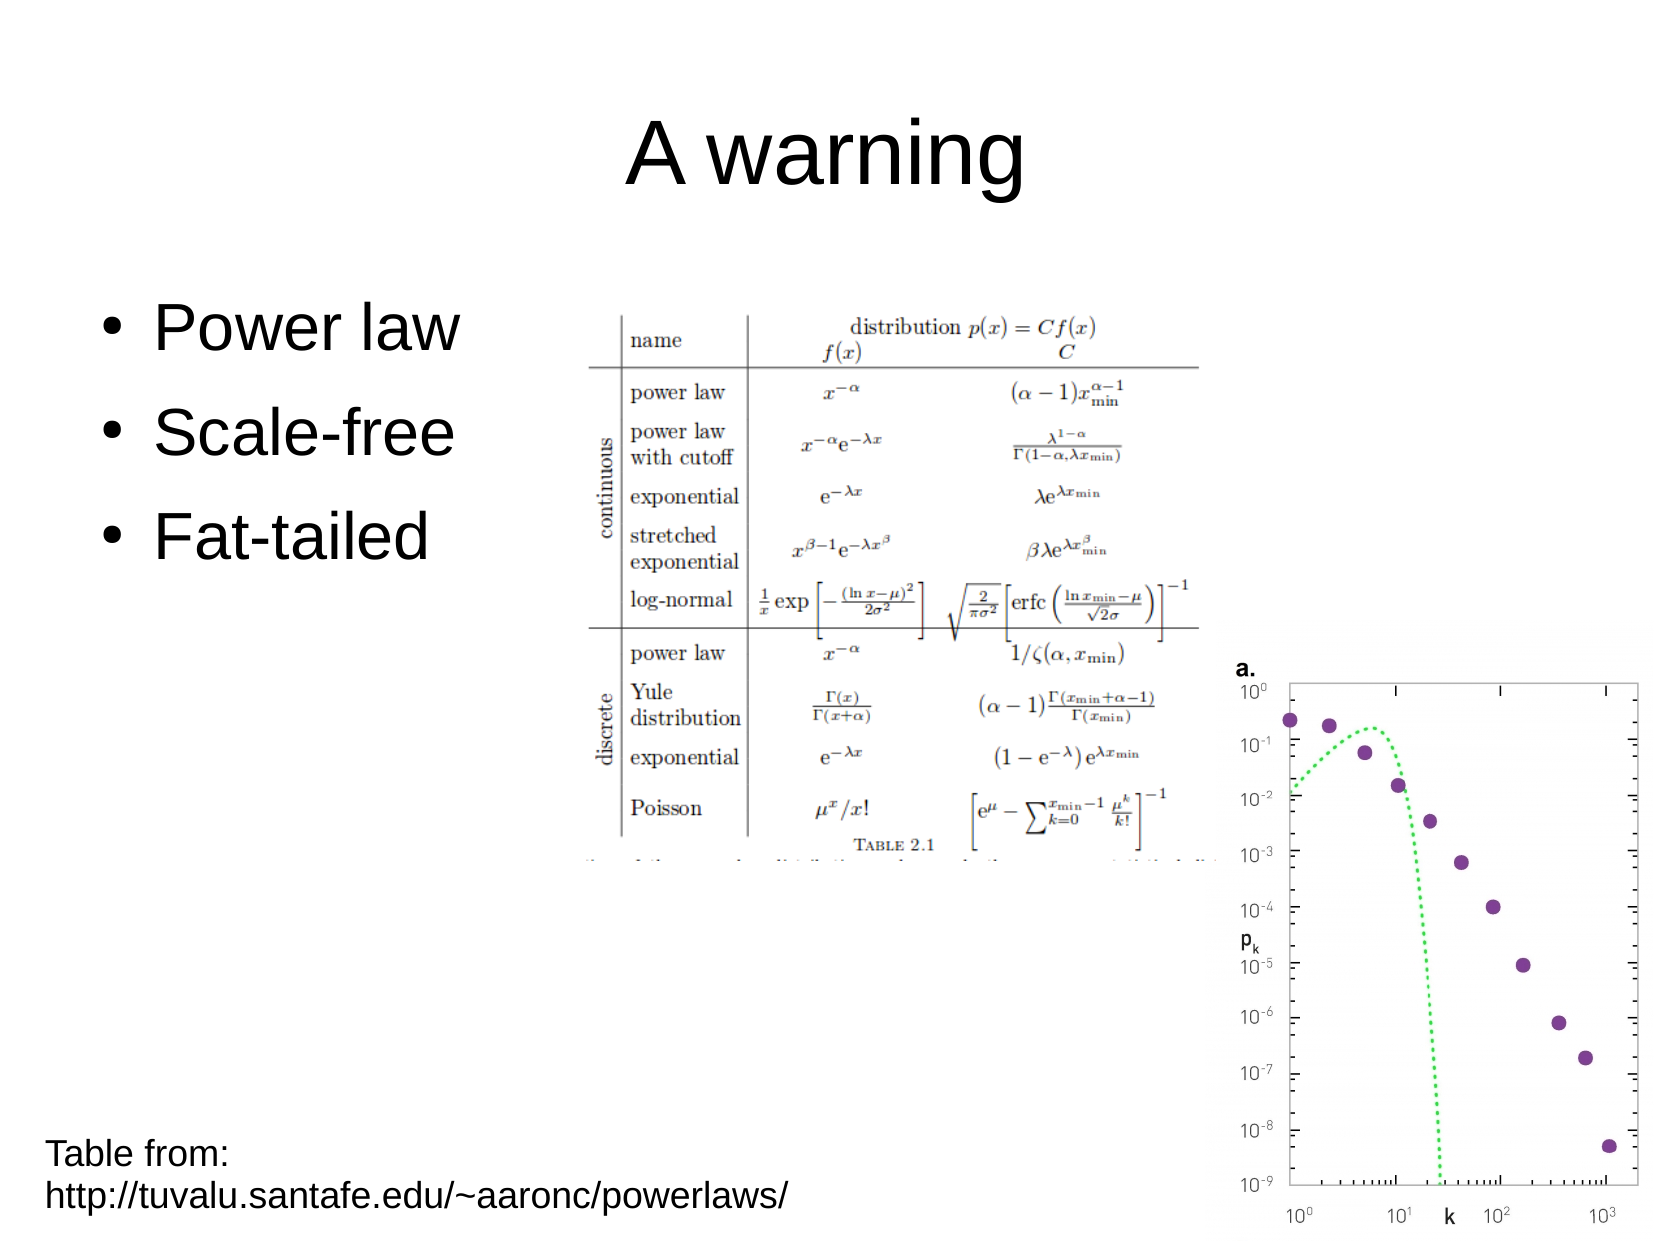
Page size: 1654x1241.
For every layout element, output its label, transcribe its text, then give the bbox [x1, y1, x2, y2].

text_box Table from: http://tuvalu.santafe.edu/~aaronc/powerlaws/ [30, 1125, 1141, 1236]
picture [585, 299, 1654, 1241]
list Power law Scale-free Fat-tailed [82, 290, 809, 1010]
title A warning [82, 49, 1571, 257]
